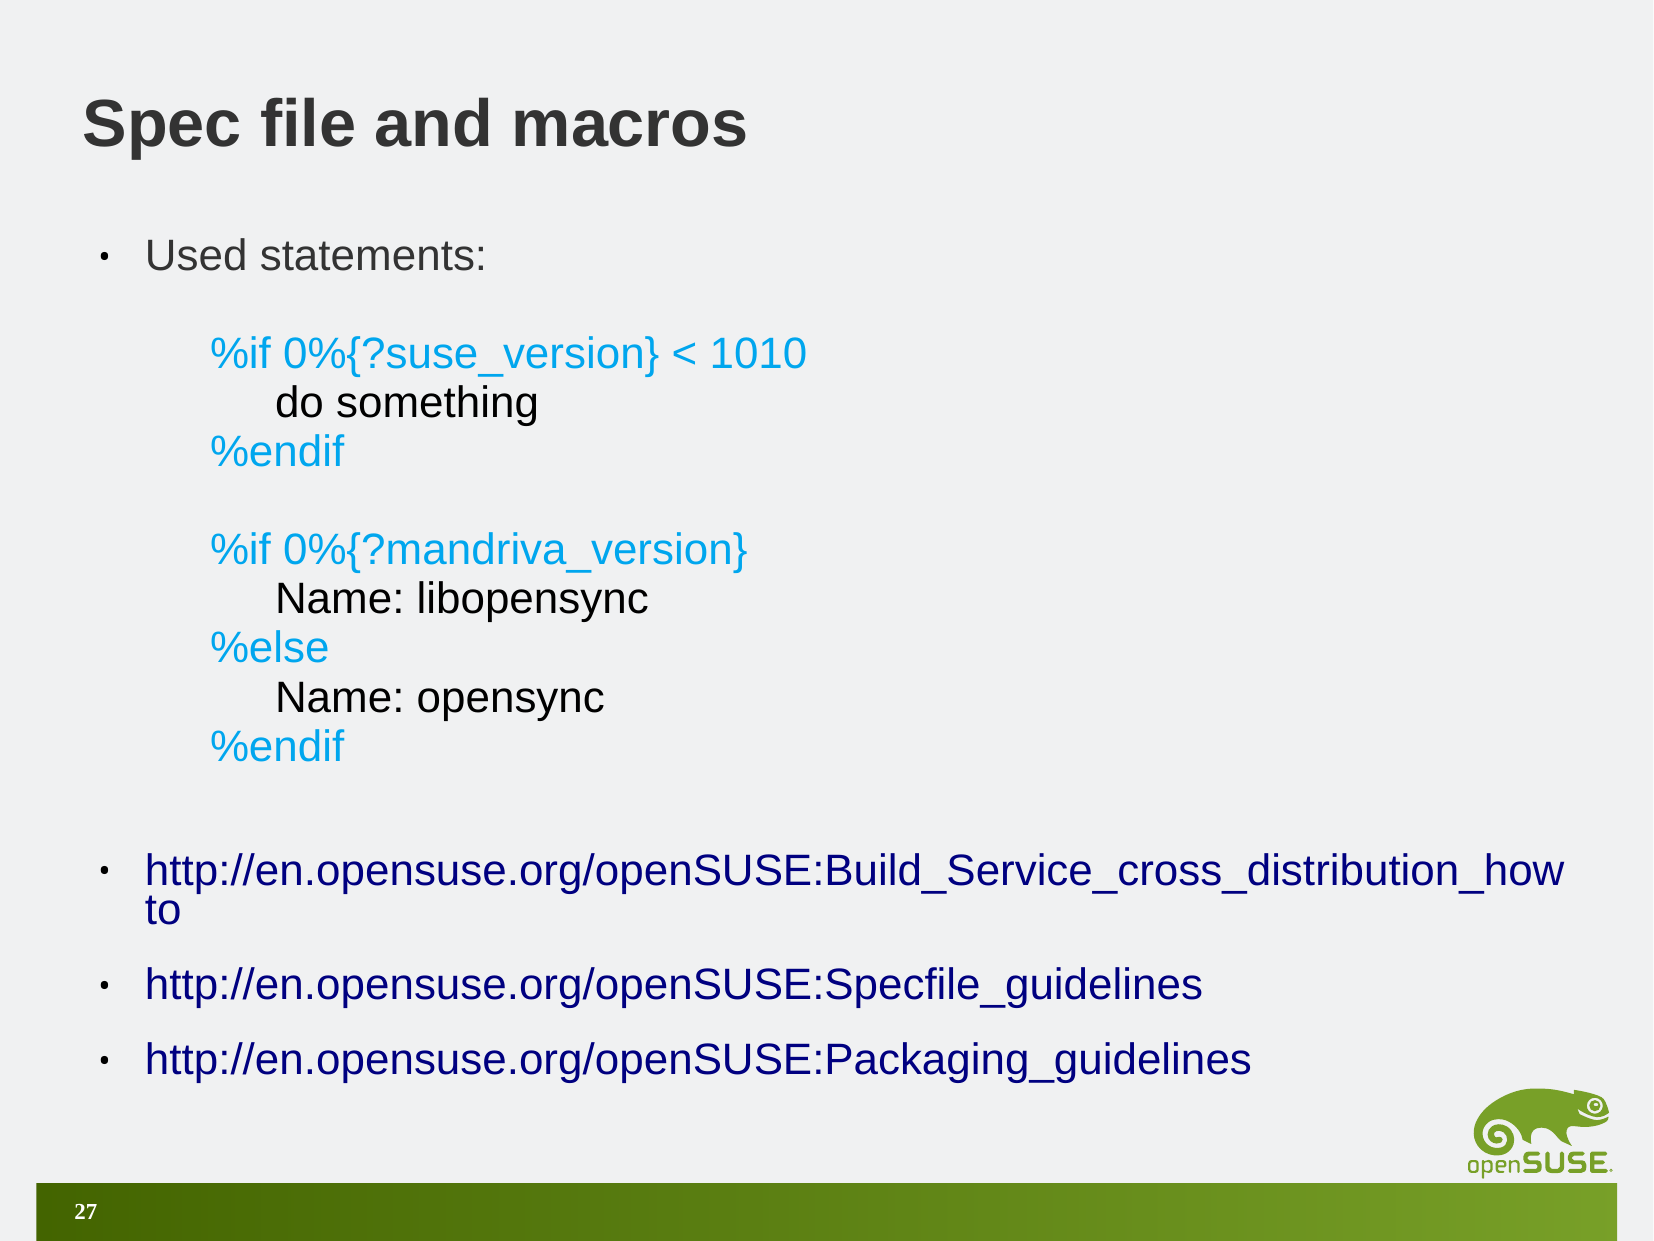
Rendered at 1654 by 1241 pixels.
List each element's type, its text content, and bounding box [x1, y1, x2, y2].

list Used statements: %if 0%{?suse_version} < 1010 do something %endif %if 0%{?mandriva_version} Name: libopensync %else Name: opensync %endif http://en.opensuse.org/openSUSE:Build_Service_cross_distribution_howto http://en.opensuse.org/openSUSE:Specfile_guidelines http://en.opensuse.org/openSUSE:Packaging_guidelines [82, 231, 1571, 1050]
title Spec file and macros [82, 49, 1571, 198]
picture [0, 0, 1654, 1241]
